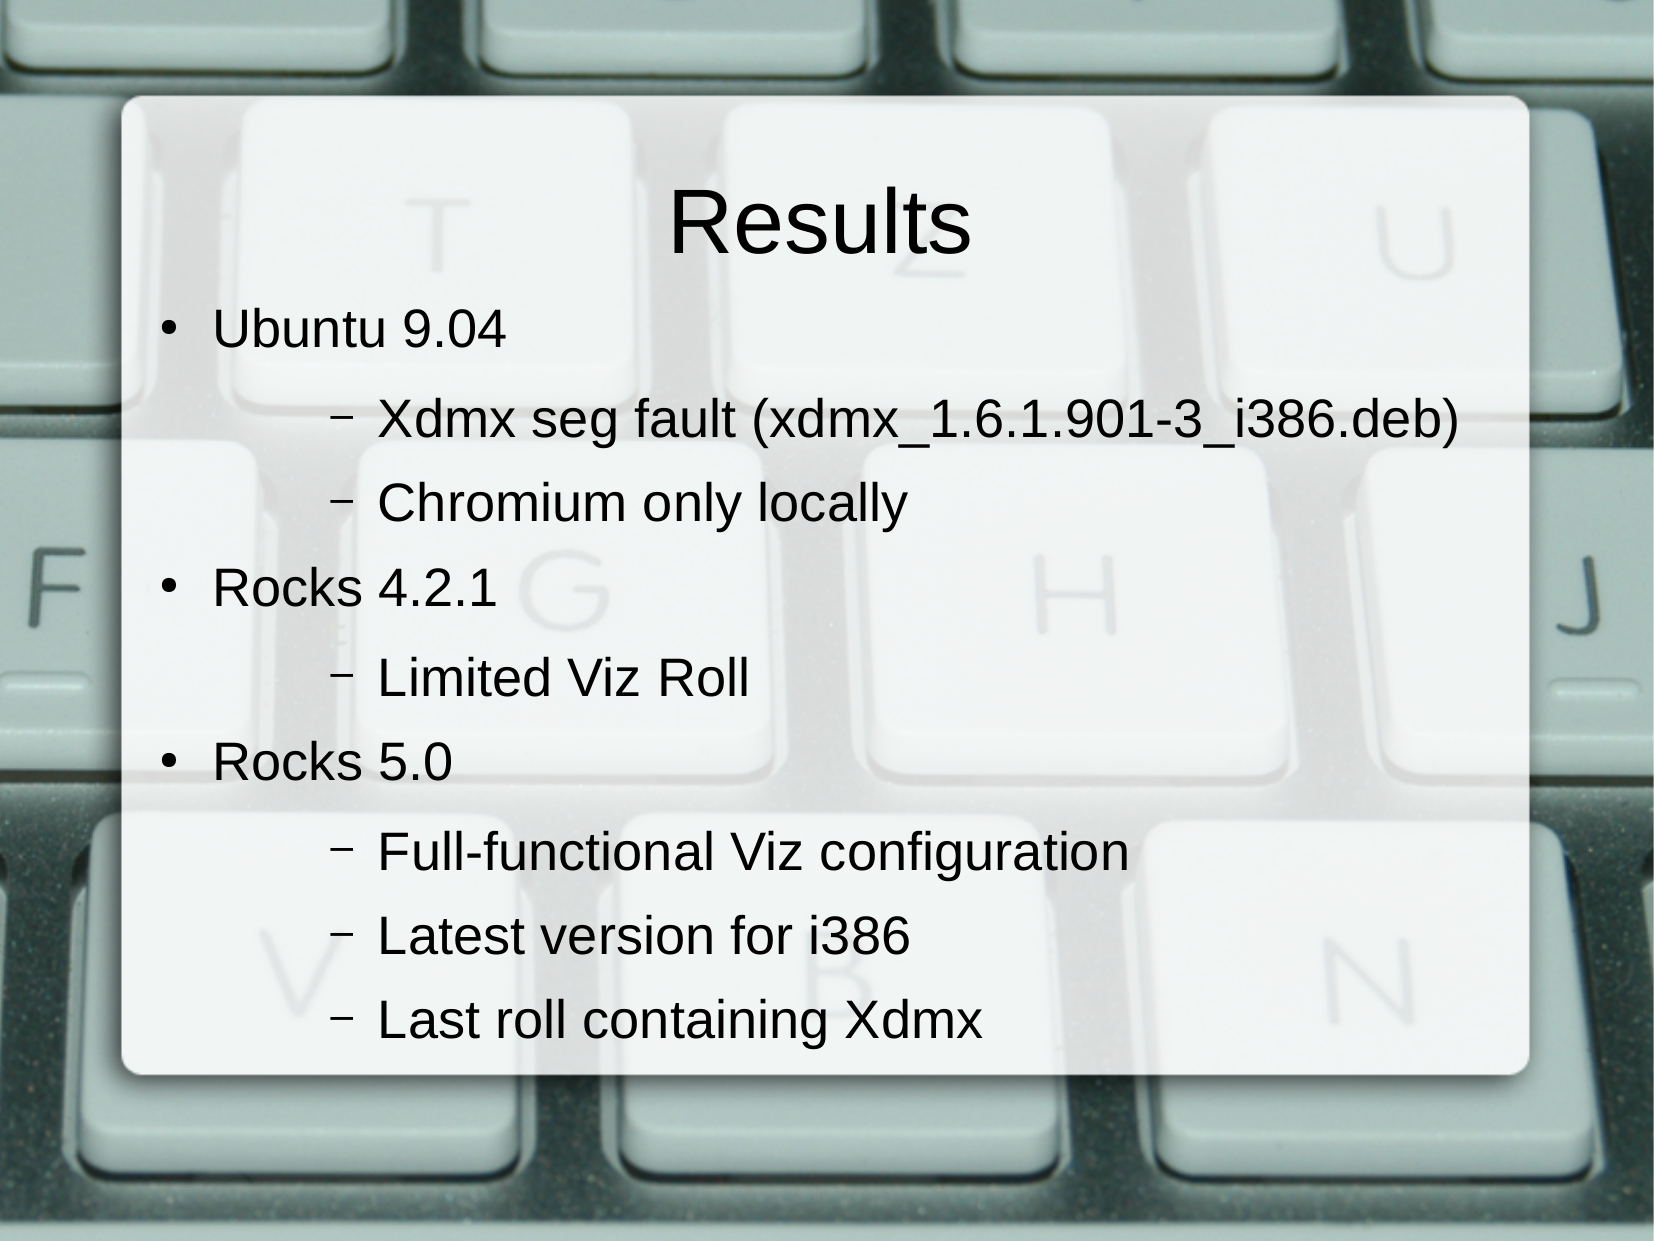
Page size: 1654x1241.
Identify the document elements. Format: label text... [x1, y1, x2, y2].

title Results [135, 117, 1506, 325]
list Ubuntu 9.04 Xdmx seg fault (xdmx_1.6.1.901-3_i386.deb) Chromium only locally Rocks 4.2.1 Limited Viz Roll Rocks 5.0 Full-functional Viz configuration Latest version for i386 Last roll containing Xdmx [141, 298, 1501, 1051]
picture [0, 0, 1654, 1241]
